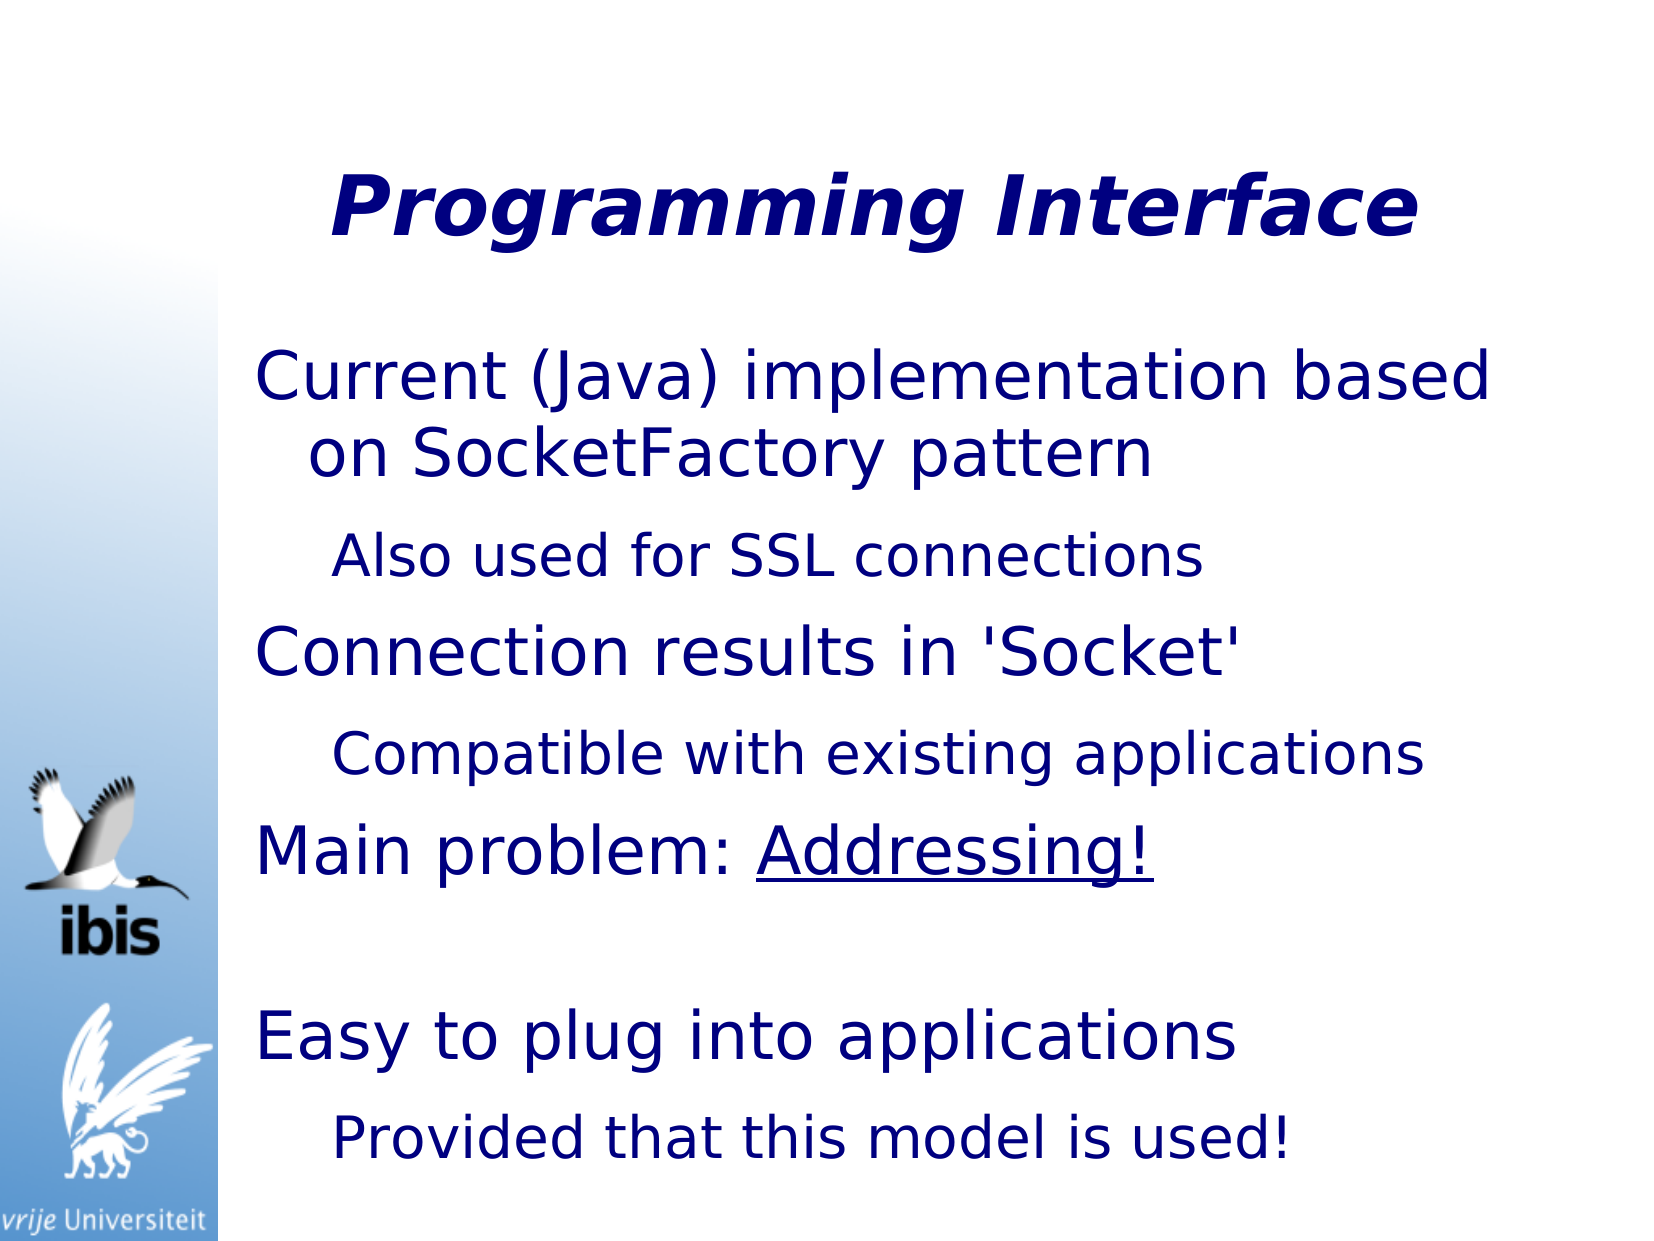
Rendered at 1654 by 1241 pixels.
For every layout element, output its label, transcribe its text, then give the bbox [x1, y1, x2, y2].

list Current (Java) implementation based on SocketFactory pattern Also used for SSL connections Connection results in 'Socket' Compatible with existing applications Main problem: Addressing! Easy to plug into applications Provided that this model is used! [236, 337, 1534, 1241]
picture [0, 0, 218, 1241]
title Programming Interface [219, 102, 1534, 311]
